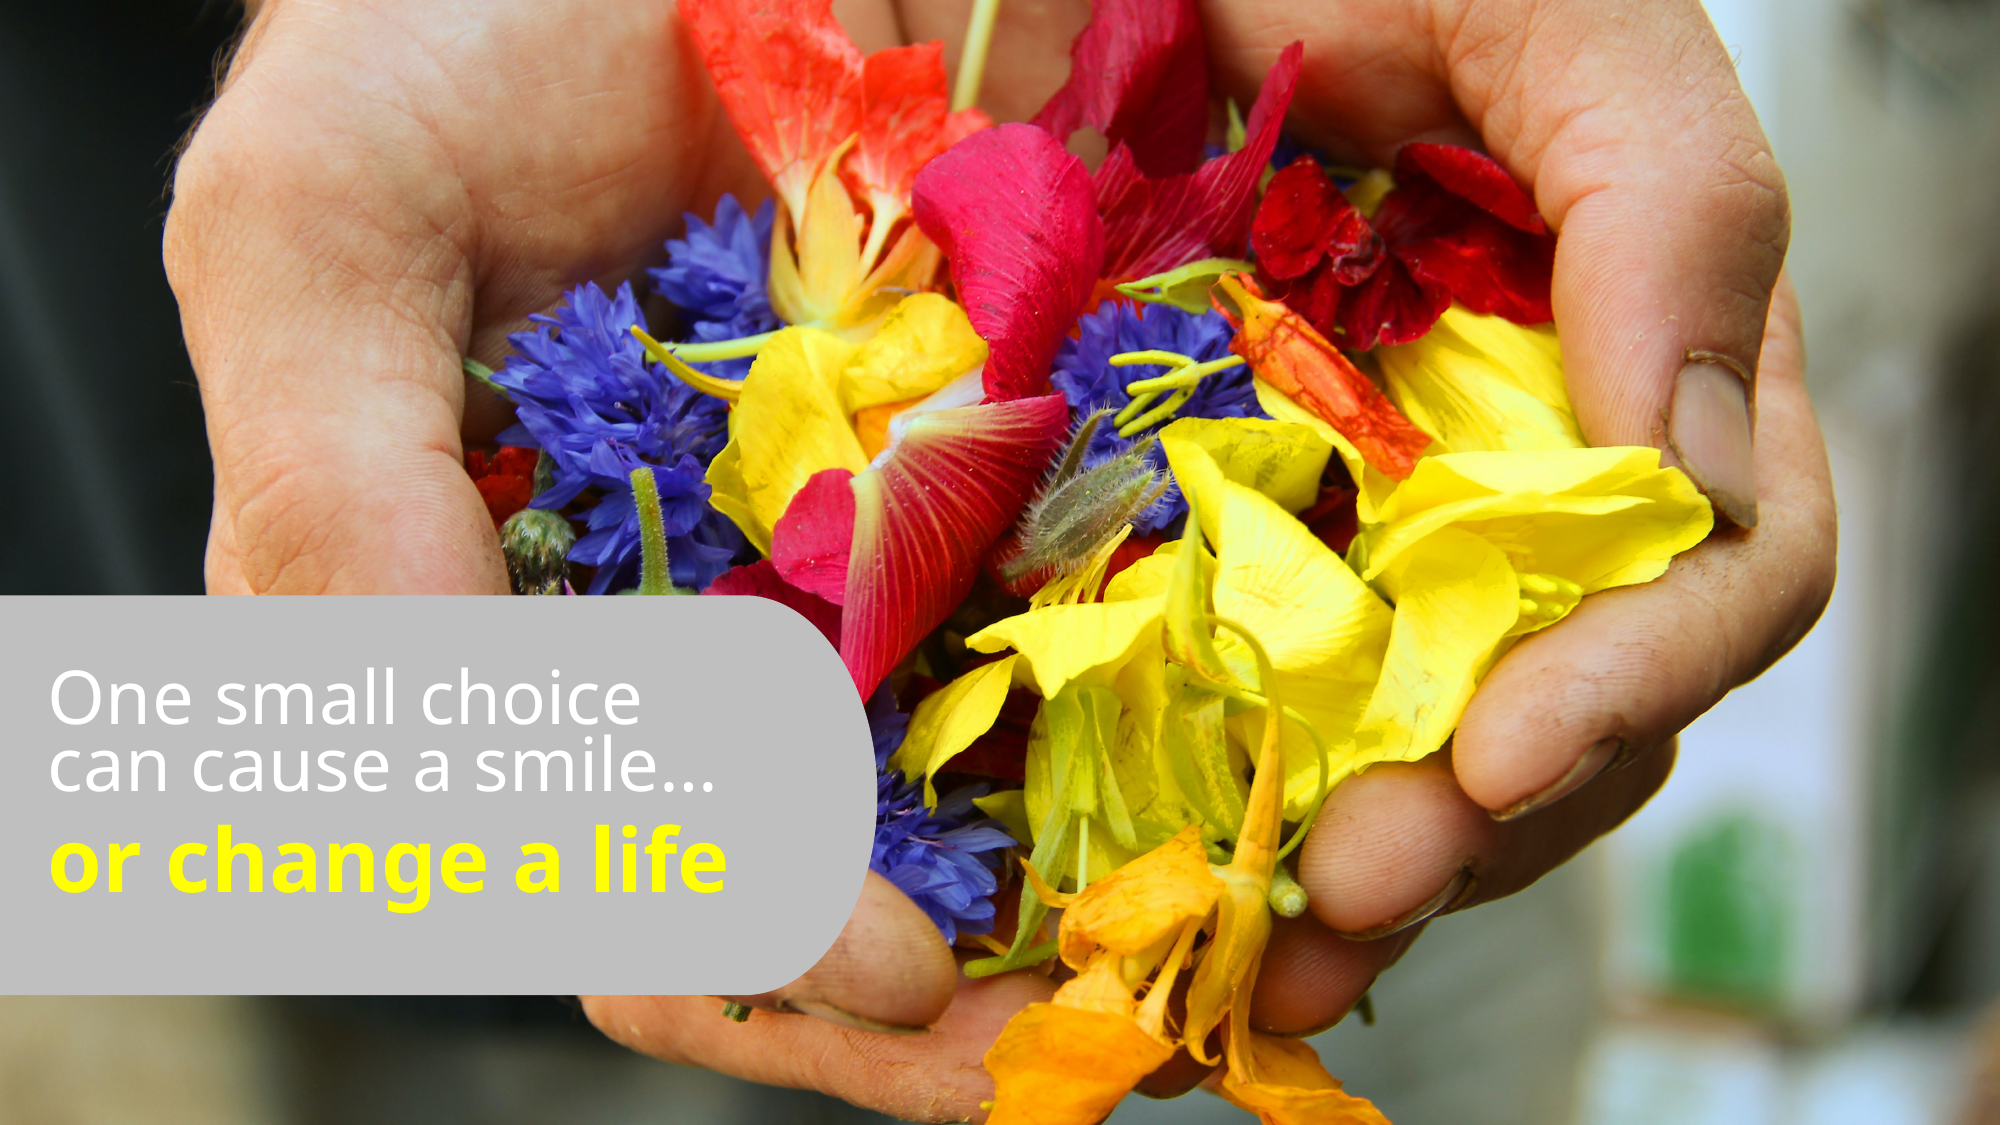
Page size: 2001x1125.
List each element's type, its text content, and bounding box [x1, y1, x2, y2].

text_box One small choice can cause a smile… or change a life [46, 647, 843, 909]
picture [0, 0, 2000, 1125]
text_box [0, 595, 878, 996]
